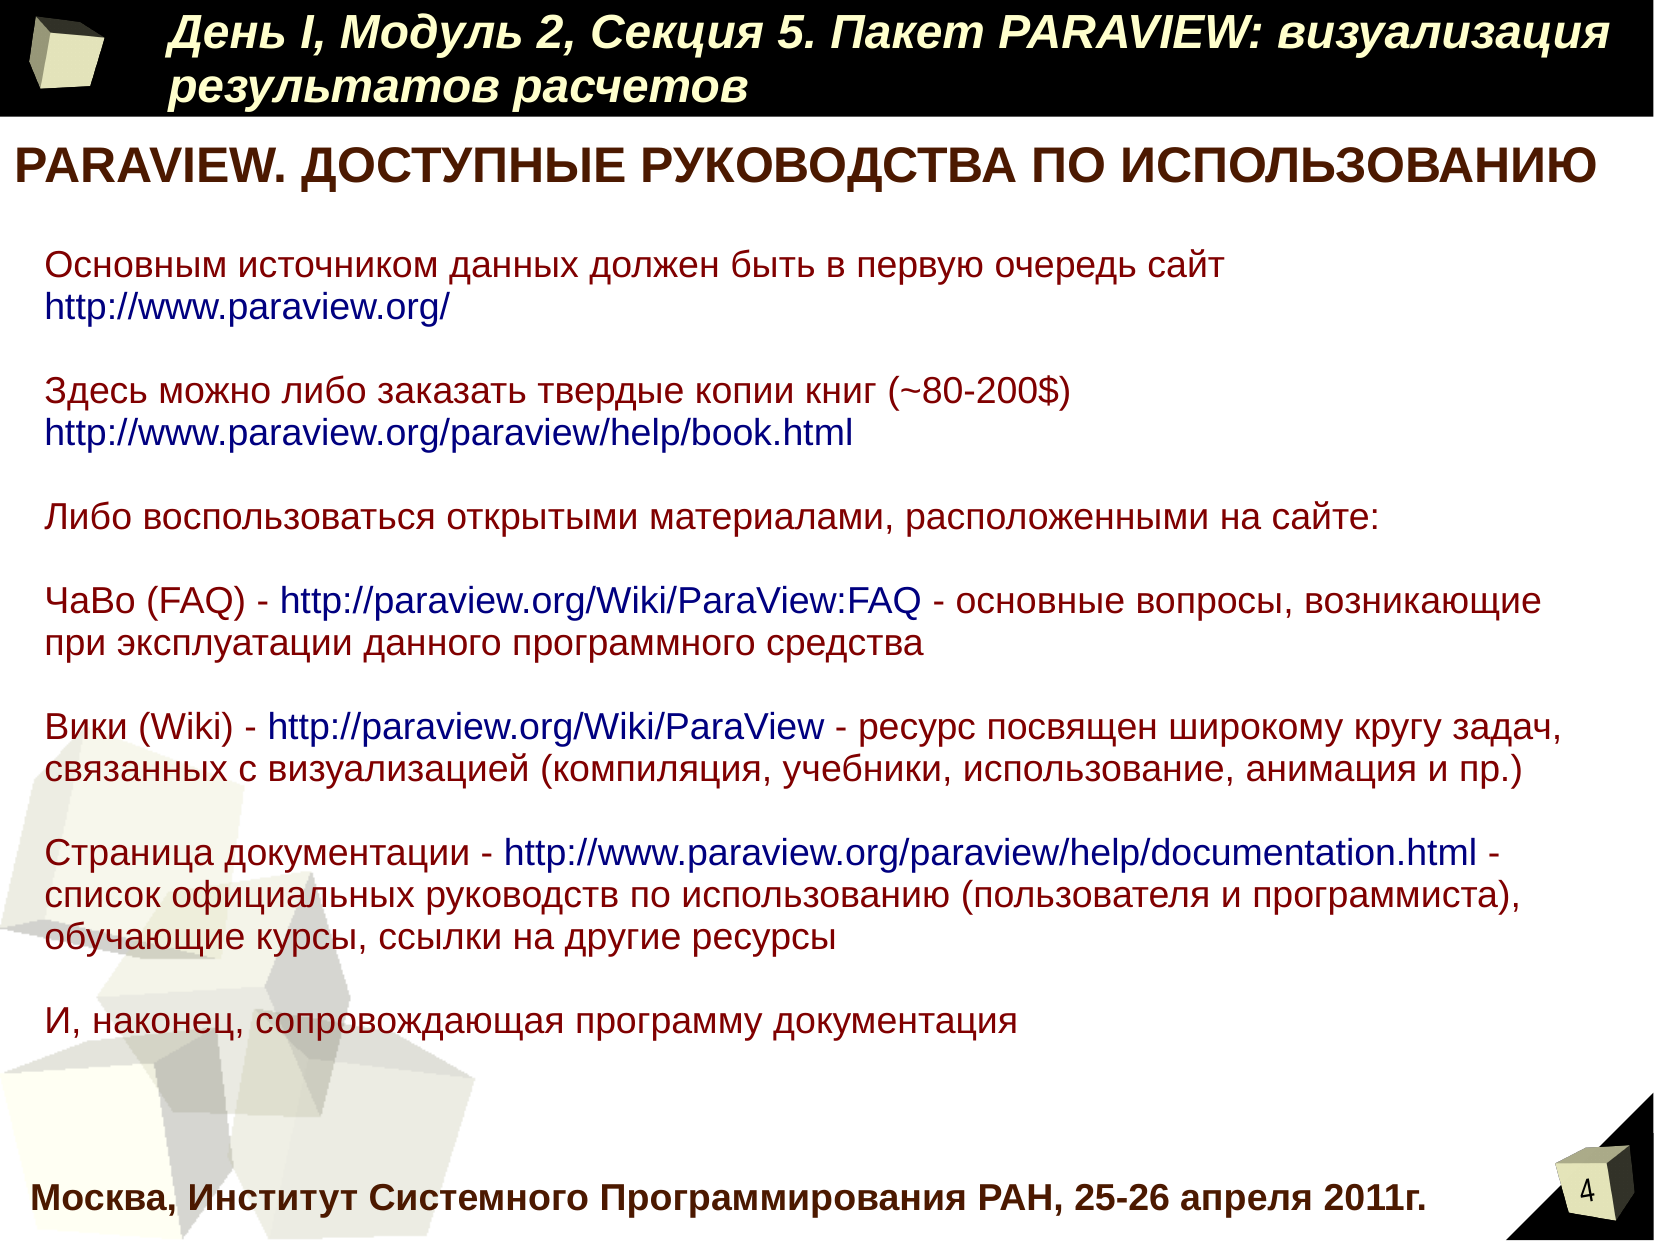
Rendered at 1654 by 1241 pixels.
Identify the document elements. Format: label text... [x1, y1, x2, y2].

text_box Основным источником данных должен быть в первую очередь сайт http://www.paraview.org/ Здесь можно либо заказать твердые копии книг (~80-200$) http://www.paraview.org/paraview/help/book.html Либо воспользоваться открытыми материалами, расположенными на сайте: ЧаВо (FAQ) - http://paraview.org/Wiki/ParaView:FAQ - основные вопросы, возникающие при эксплуатации данного программного средства Вики (Wiki) - http://paraview.org/Wiki/ParaView - ресурс посвящен широкому кругу задач, связанных с визуализацией (компиляция, учебники, использование, анимация и пр.) Страница документации - http://www.paraview.org/paraview/help/documentation.html - список официальных руководств по использованию (пользователя и программиста), обучающие курсы, ссылки на другие ресурсы И, наконец, сопровождающая программу документация [29, 236, 1625, 1049]
text_box PARAVIEW. ДОСТУПНЫЕ РУКОВОДСТВА ПО ИСПОЛЬЗОВАНИЮ [0, 130, 1654, 211]
picture [0, 726, 477, 1241]
picture [464, 1193, 472, 1198]
